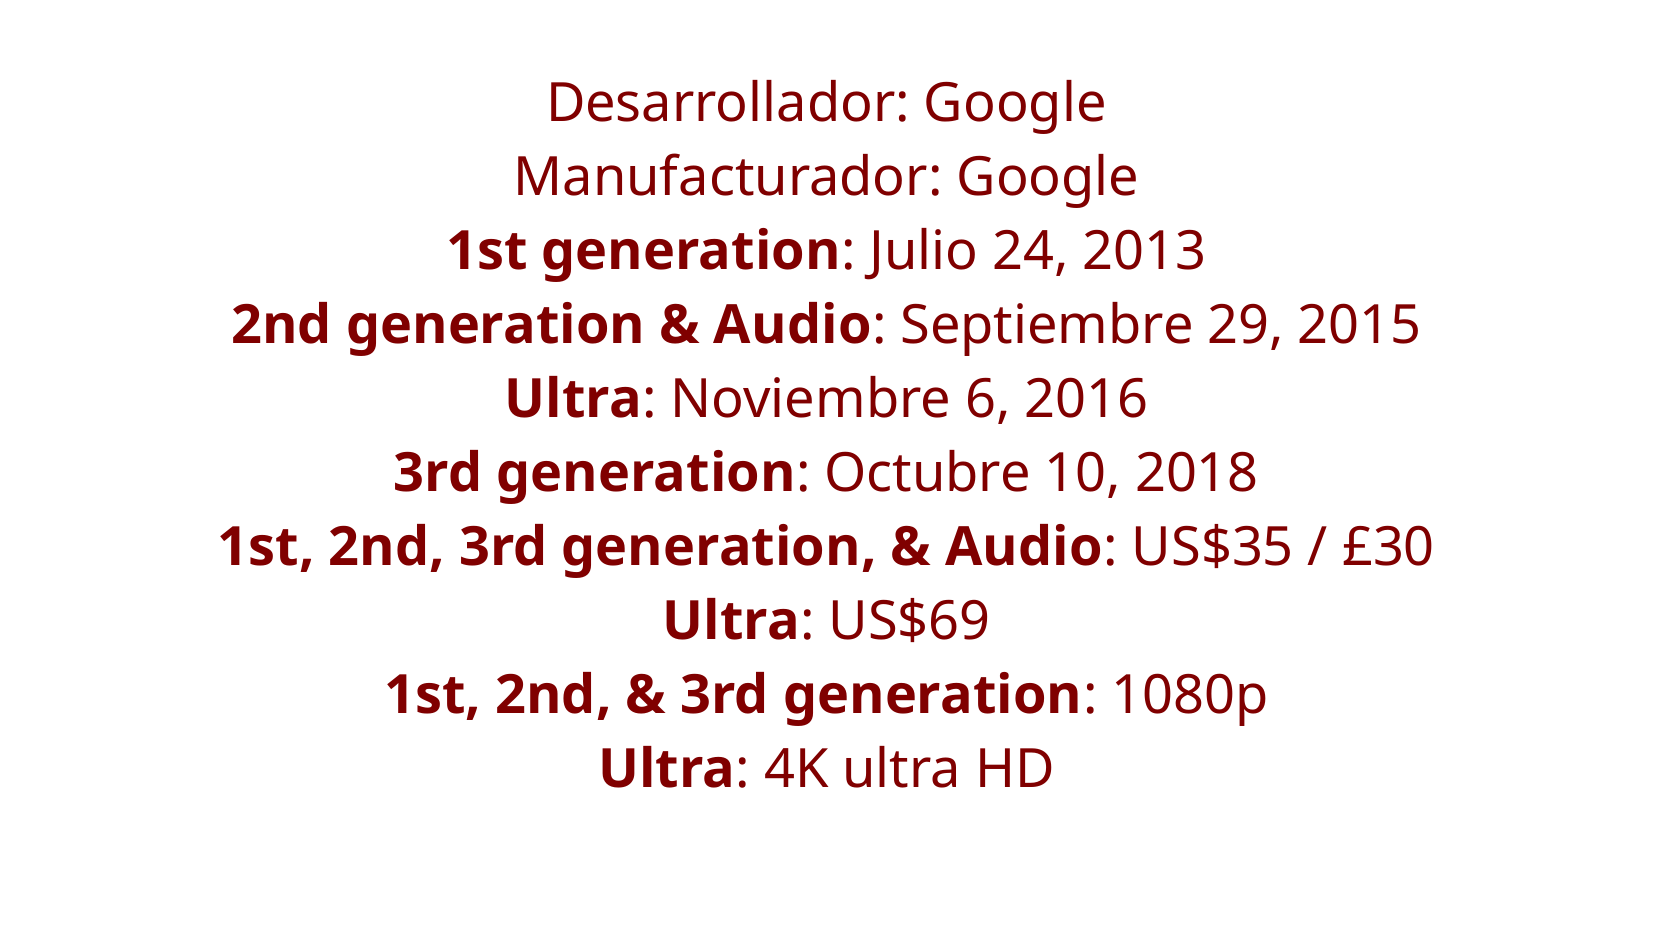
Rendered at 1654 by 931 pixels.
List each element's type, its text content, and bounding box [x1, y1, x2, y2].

subtitle Desarrollador: Google Manufacturador: Google 1st generation: Julio 24, 2013 2nd generation & Audio: Septiembre 29, 2015 Ultra: Noviembre 6, 2016 3rd generation: Octubre 10, 2018 1st, 2nd, 3rd generation, & Audio: US$35 / £30 Ultra: US$69 1st, 2nd, & 3rd generation: 1080p Ultra: 4K ultra HD [82, 77, 1571, 851]
